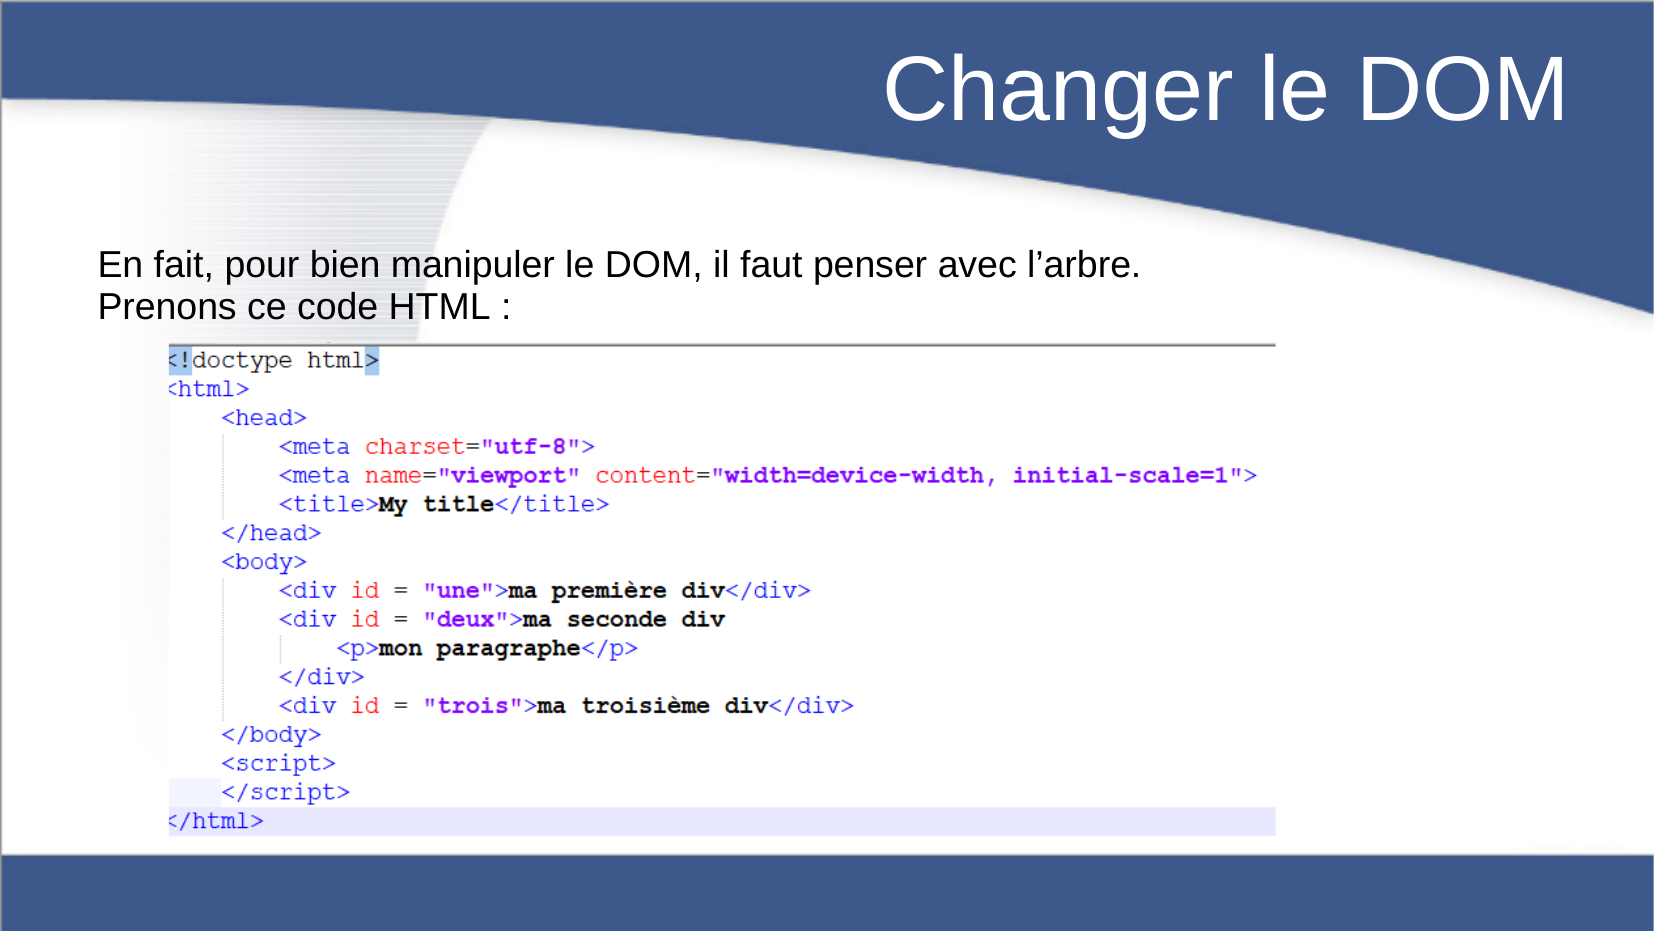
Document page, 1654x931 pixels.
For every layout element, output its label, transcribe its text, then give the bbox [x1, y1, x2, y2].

text_box En fait, pour bien manipuler le DOM, il faut penser avec l’arbre. Prenons ce code HTML : [82, 236, 1548, 745]
picture [0, 0, 1654, 931]
title Changer le DOM [82, 37, 1571, 193]
